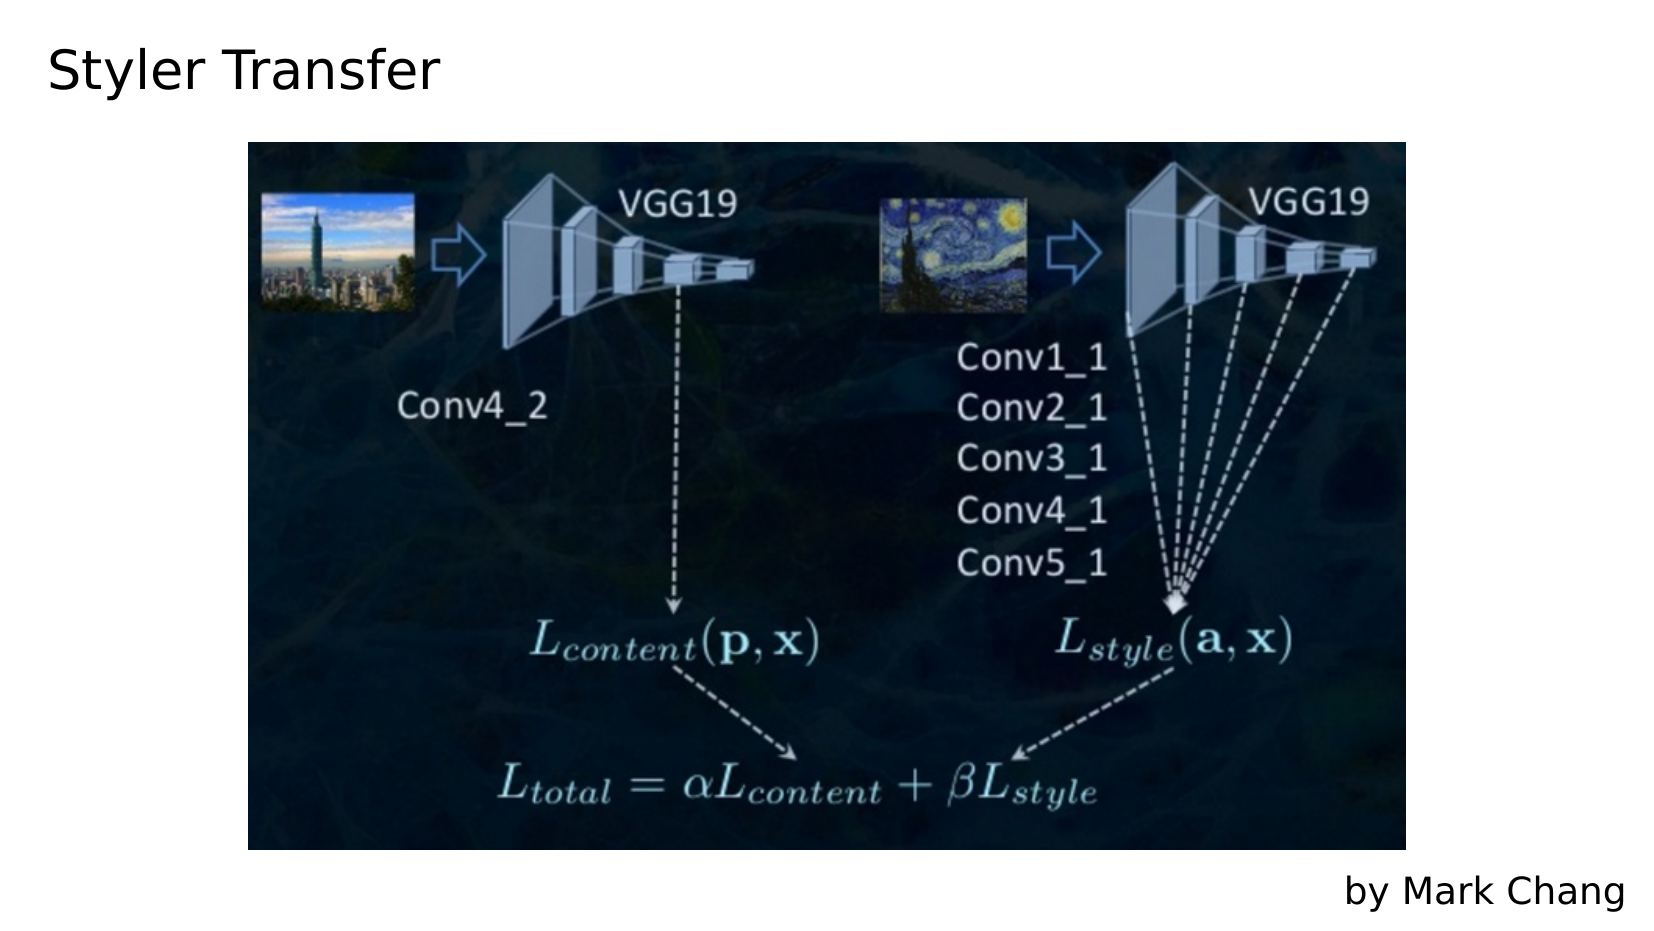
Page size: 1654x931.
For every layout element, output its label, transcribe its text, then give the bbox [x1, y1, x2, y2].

title Styler Transfer [47, 23, 1536, 119]
text_box by Mark Chang [1329, 862, 1642, 921]
picture [248, 142, 1406, 850]
